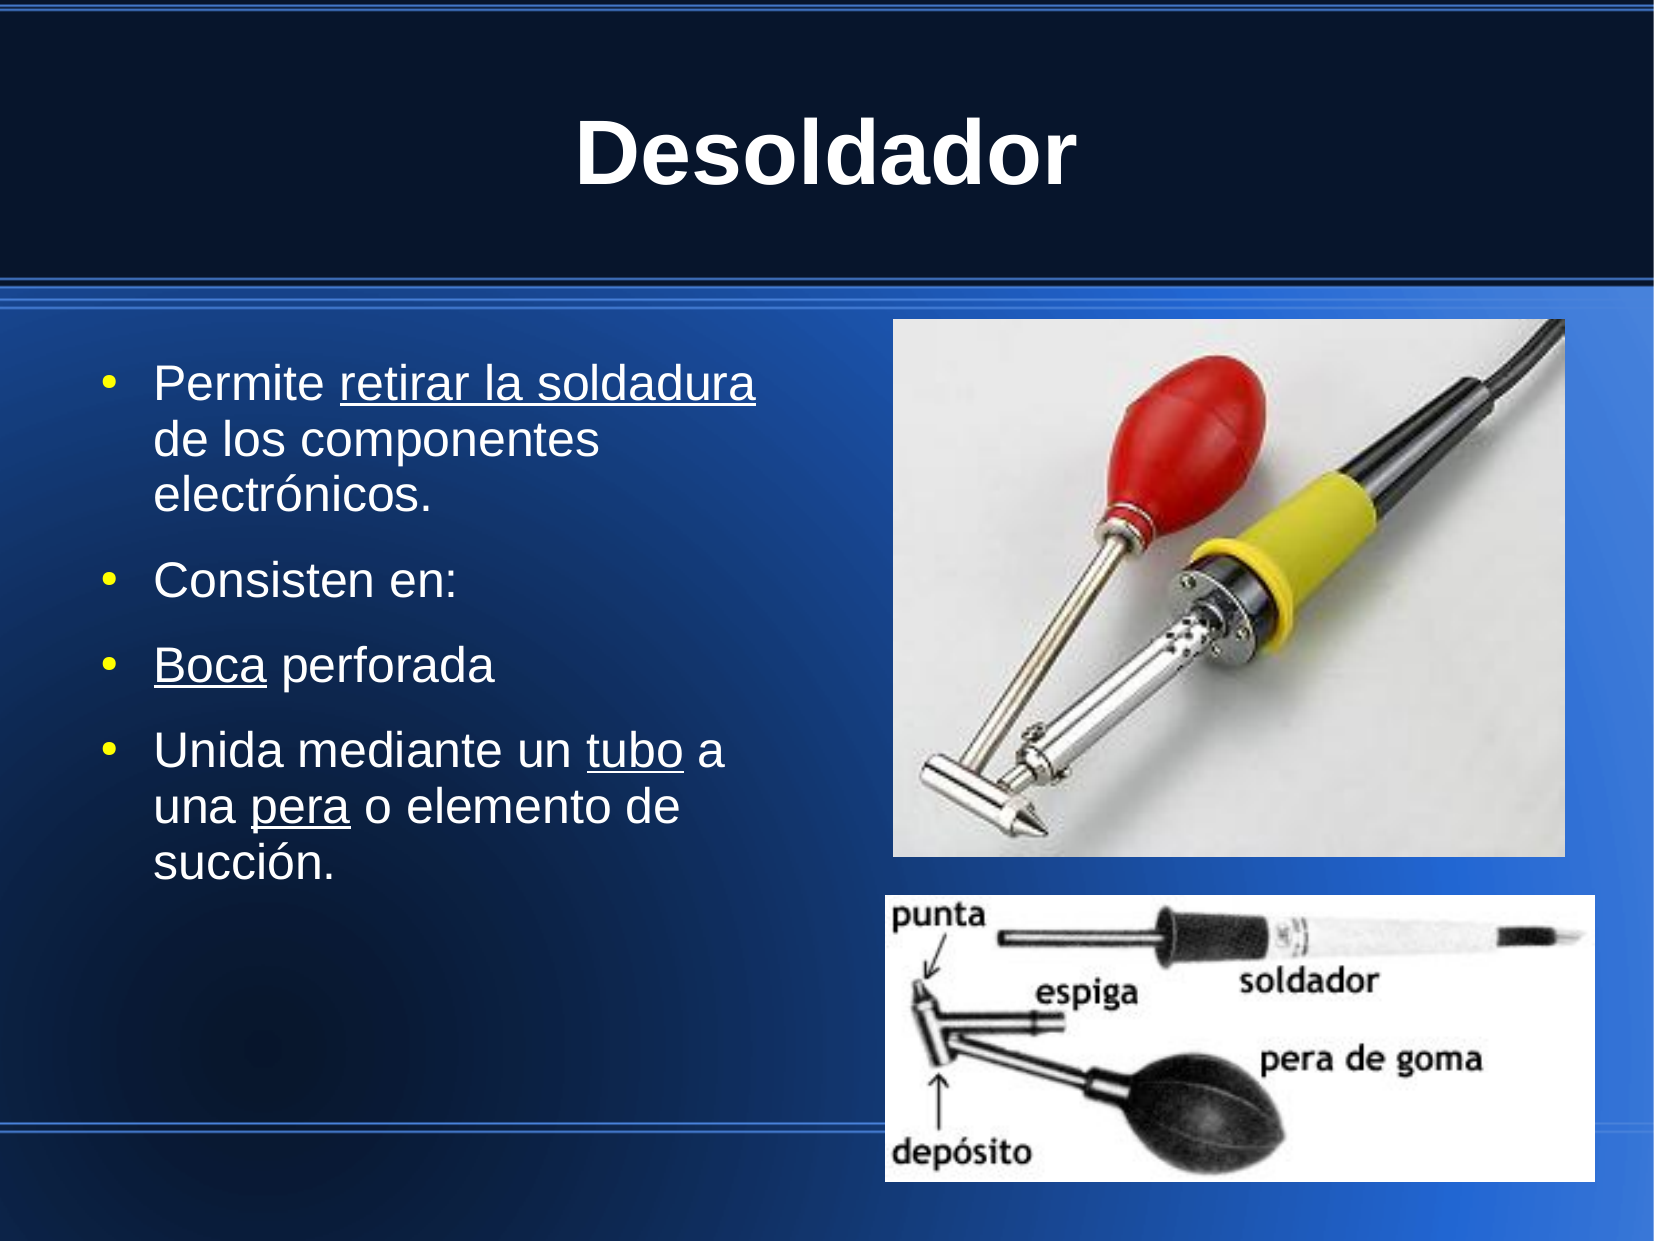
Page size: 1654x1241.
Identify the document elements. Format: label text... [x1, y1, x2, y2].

title Desoldador [82, 49, 1571, 257]
list Permite retirar la soldadura de los componentes electrónicos. Consisten en: Boca perforada Unida mediante un tubo a una pera o elemento de succión. [82, 355, 809, 1058]
picture [0, 0, 1654, 1241]
